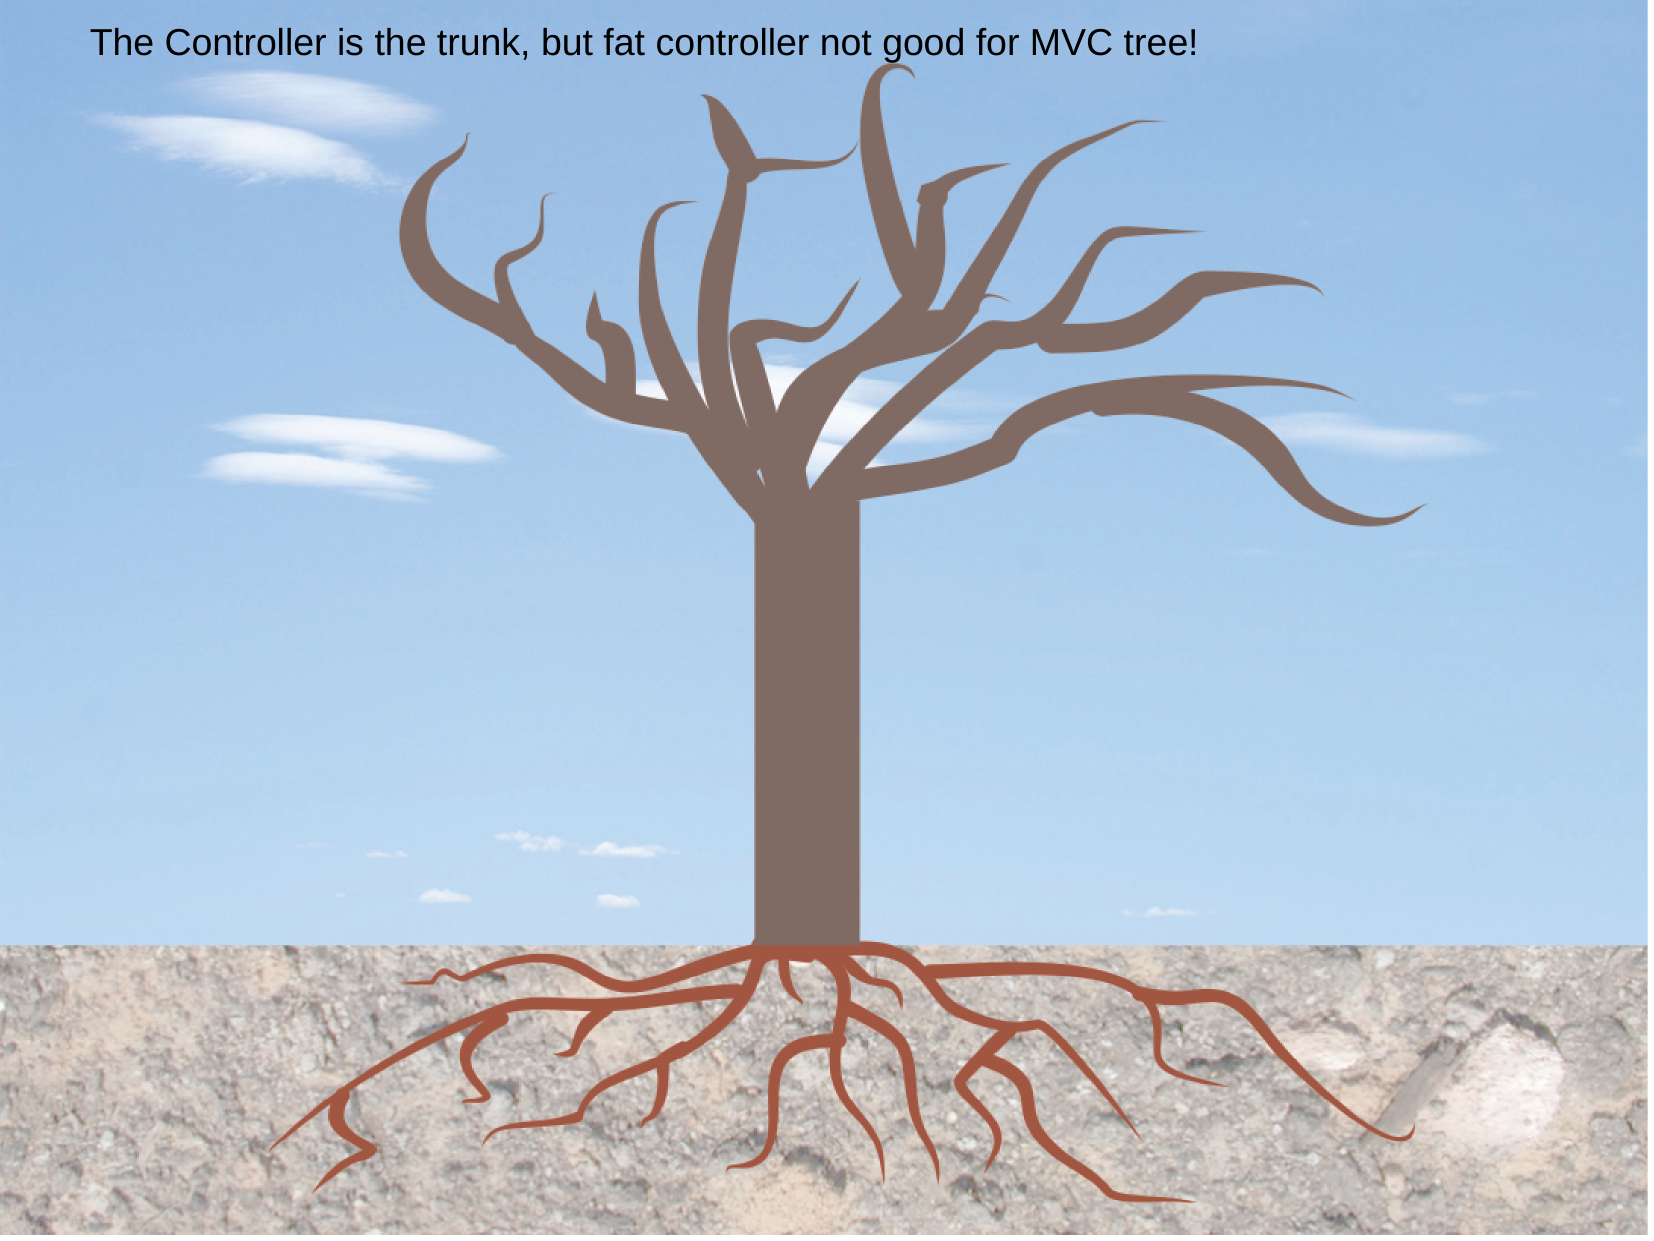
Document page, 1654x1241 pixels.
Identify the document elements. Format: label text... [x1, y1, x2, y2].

text_box The Controller is the trunk, but fat controller not good for MVC tree! [75, 14, 1214, 72]
picture [0, 0, 1648, 1235]
